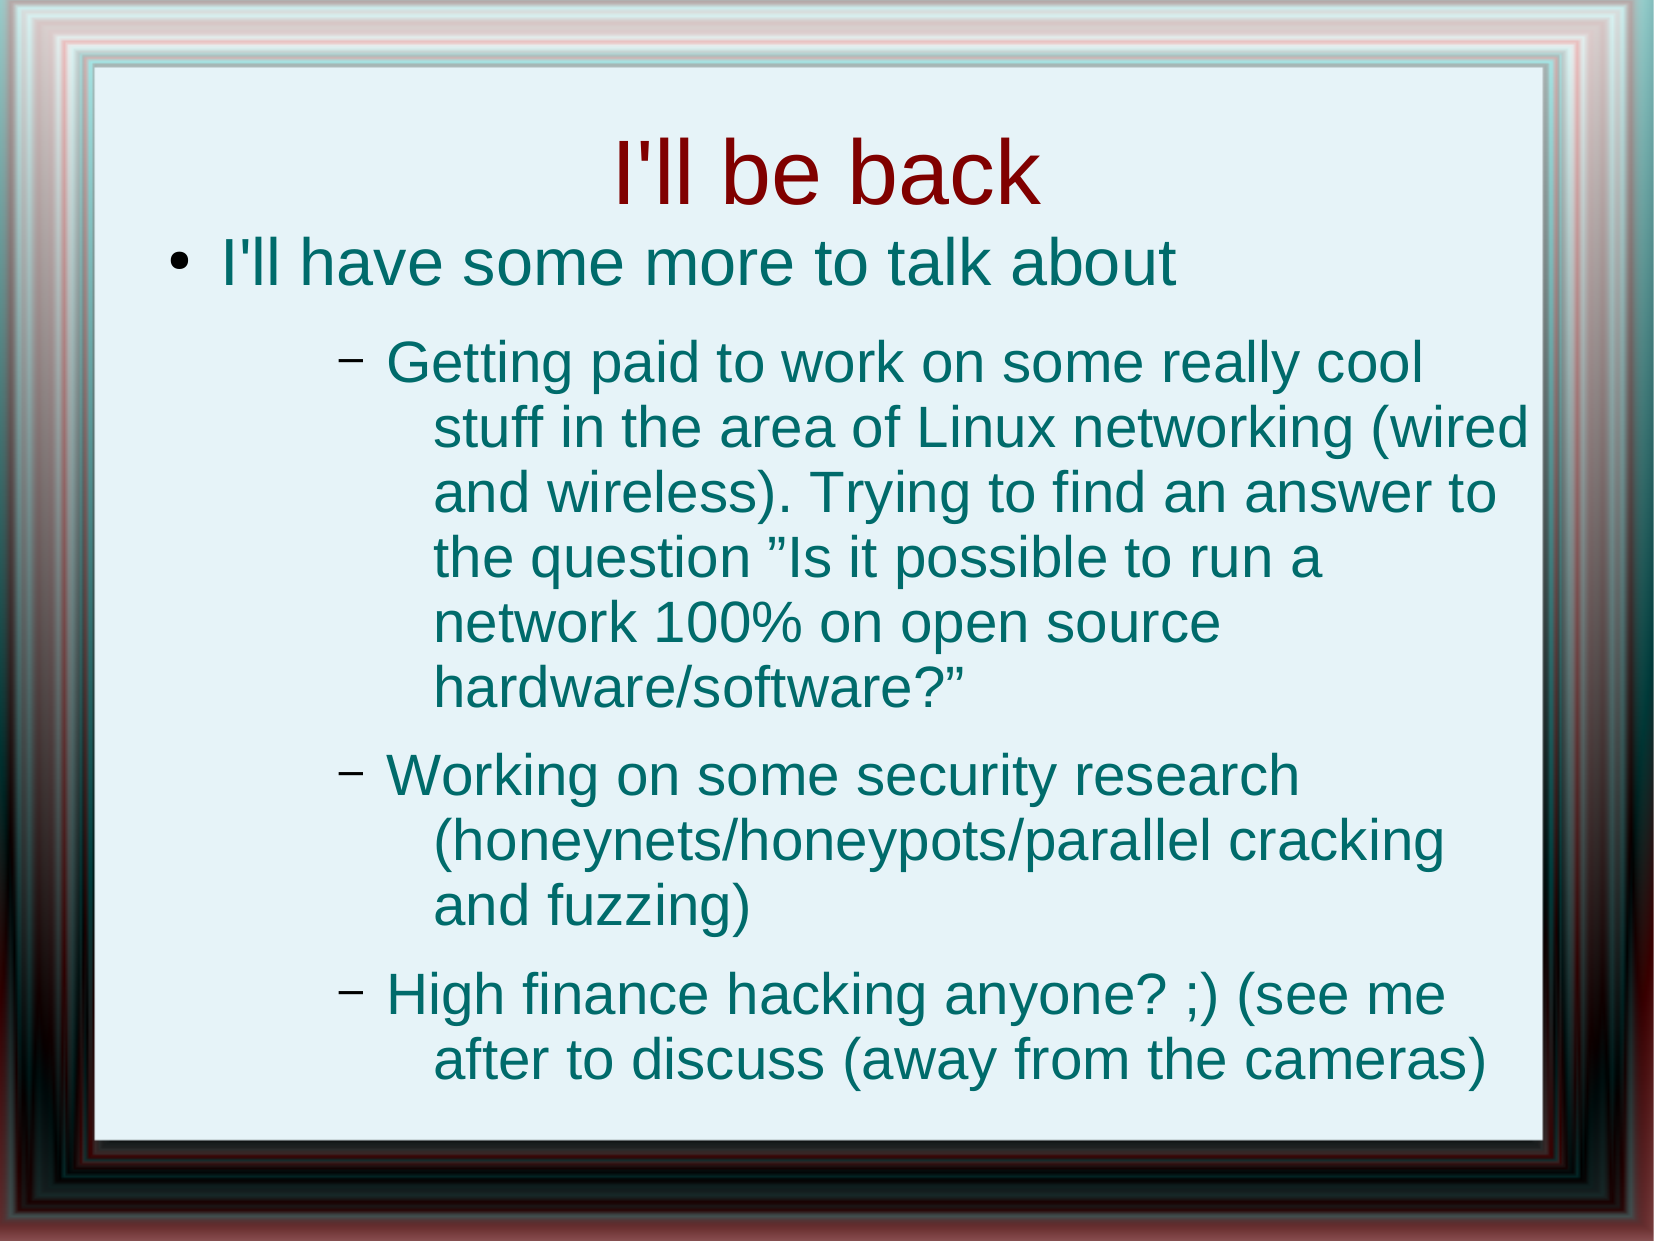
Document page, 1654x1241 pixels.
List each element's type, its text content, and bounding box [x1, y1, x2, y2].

picture [0, 0, 1654, 1241]
list I'll have some more to talk about Getting paid to work on some really cool stuff in the area of Linux networking (wired and wireless). Trying to find an answer to the question ”Is it possible to run a network 100% on open source hardware/software?” Working on some security research (honeynets/honeypots/parallel cracking and fuzzing) High finance hacking anyone? ;) (see me after to discuss (away from the cameras) [150, 225, 1538, 1092]
title I'll be back [118, 95, 1536, 250]
